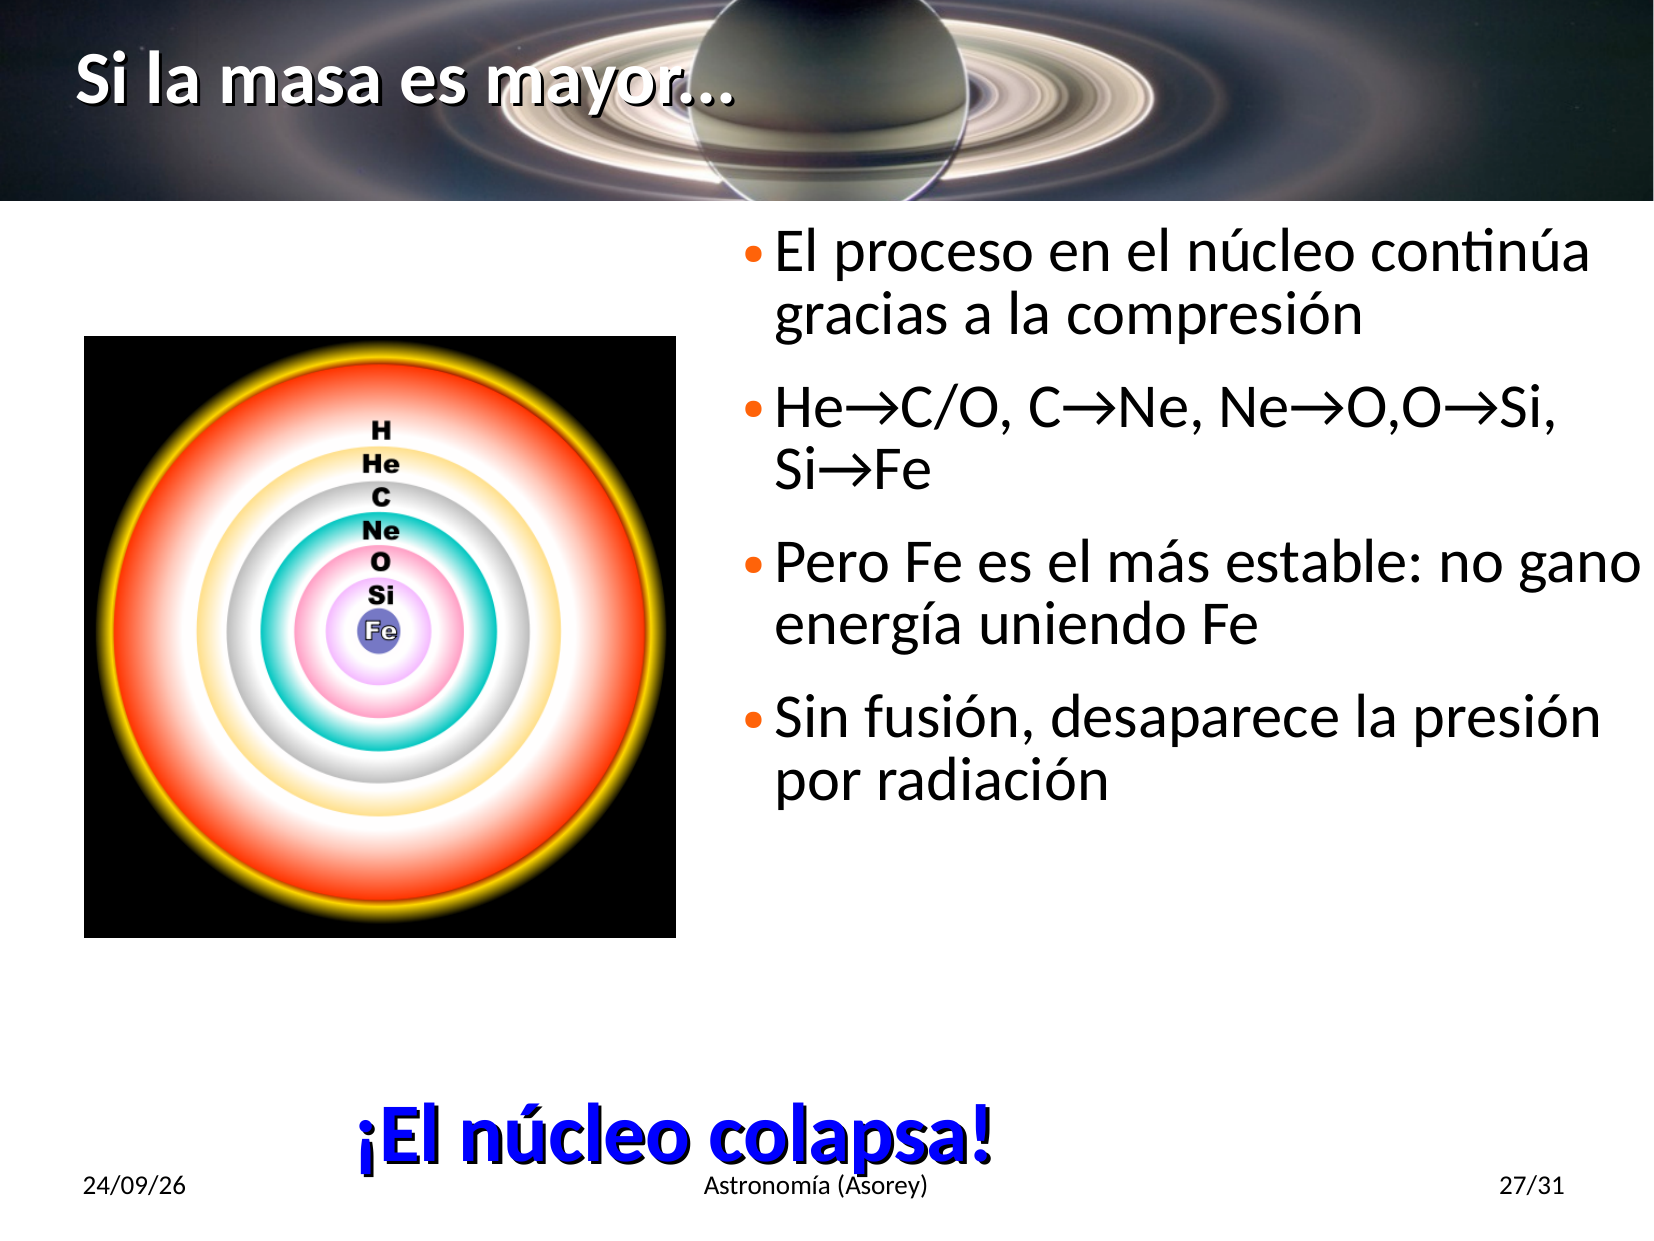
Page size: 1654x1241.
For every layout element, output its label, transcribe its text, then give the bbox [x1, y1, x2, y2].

picture [0, 0, 1654, 201]
picture [84, 336, 676, 938]
text_box ¡El núcleo colapsa! [337, 1091, 1126, 1200]
title Si la masa es mayor... [75, 19, 1564, 151]
list El proceso en el núcleo continúa gracias a la compresión He→C/O, C→Ne, Ne→O,O→Si, Si→Fe Pero Fe es el más estable: no gano energía uniendo Fe Sin fusión, desaparece la presión por radiación [712, 224, 1651, 1038]
